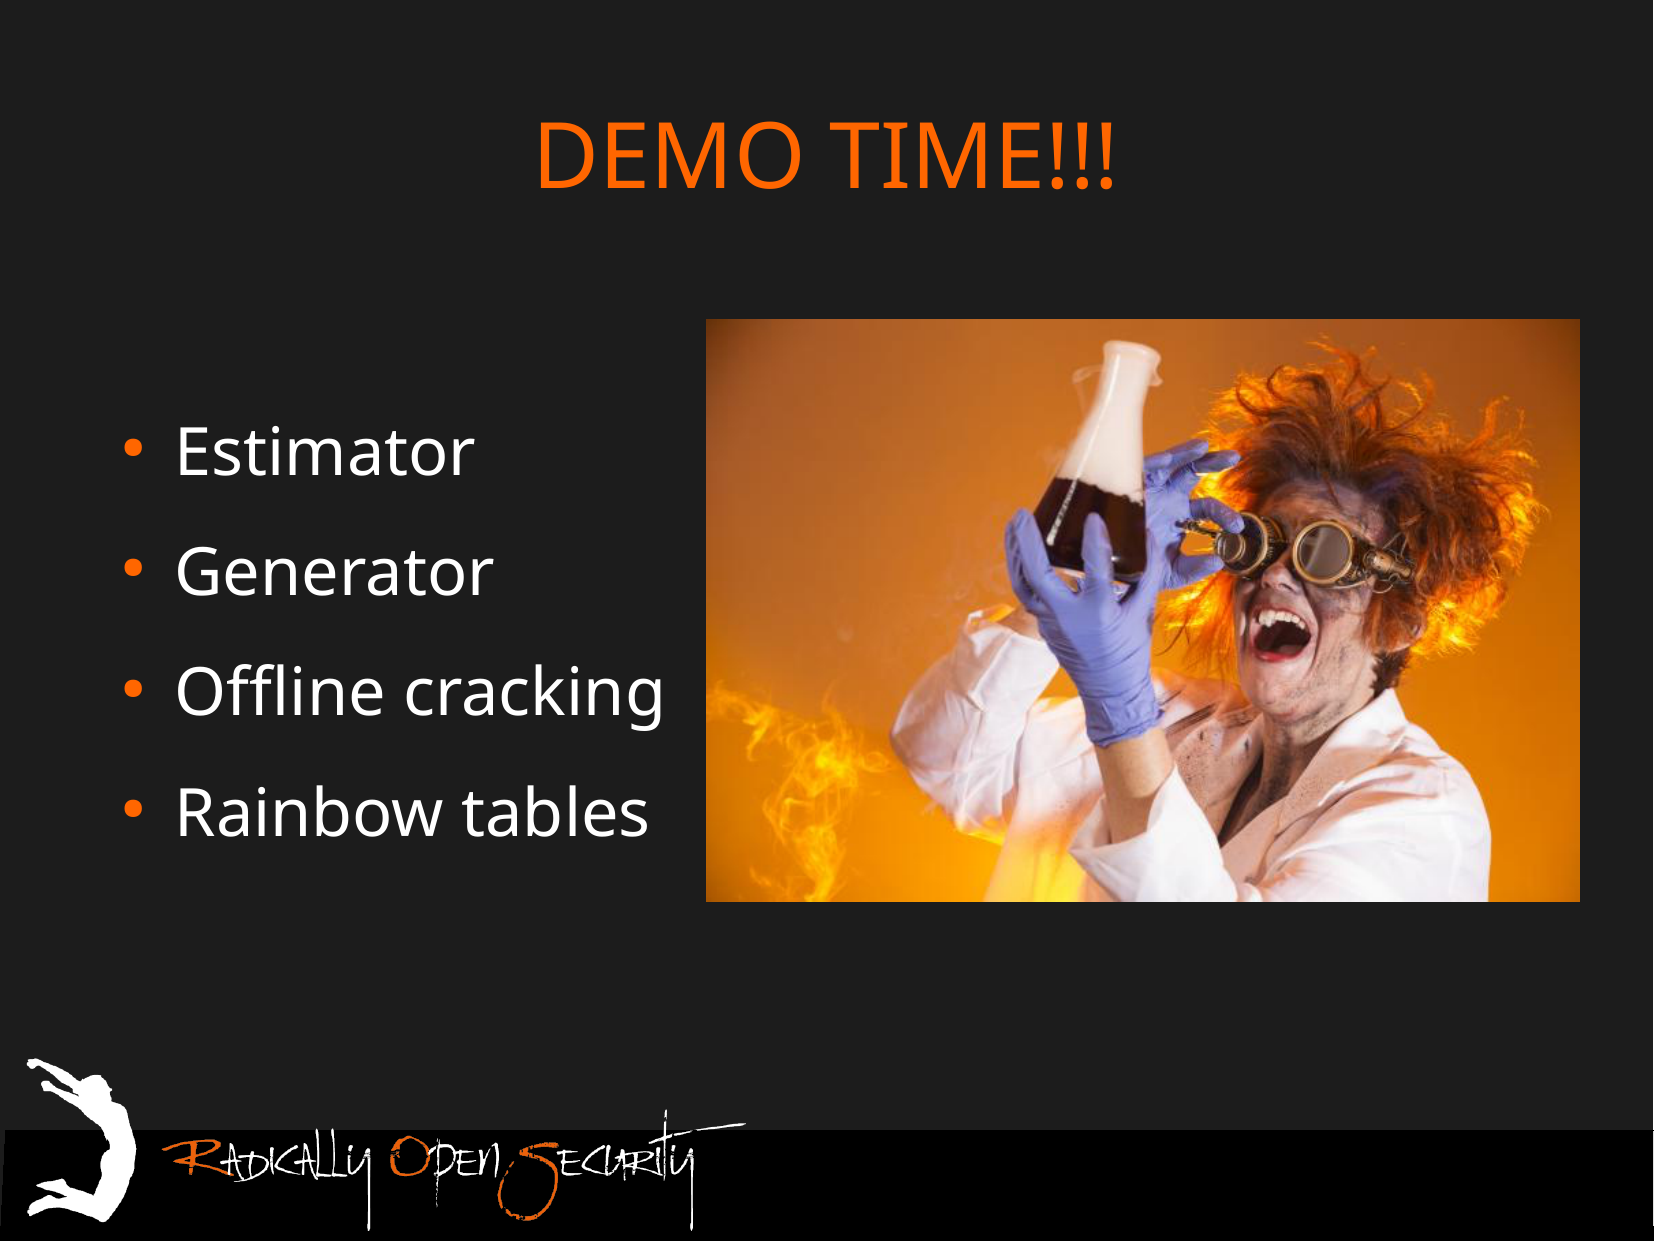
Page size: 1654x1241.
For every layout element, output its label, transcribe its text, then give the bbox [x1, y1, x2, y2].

list Estimator Generator Offline cracking Rainbow tables [103, 404, 695, 947]
picture [706, 319, 1580, 902]
title DEMO TIME!!! [82, 49, 1571, 257]
picture [0, 1022, 778, 1241]
